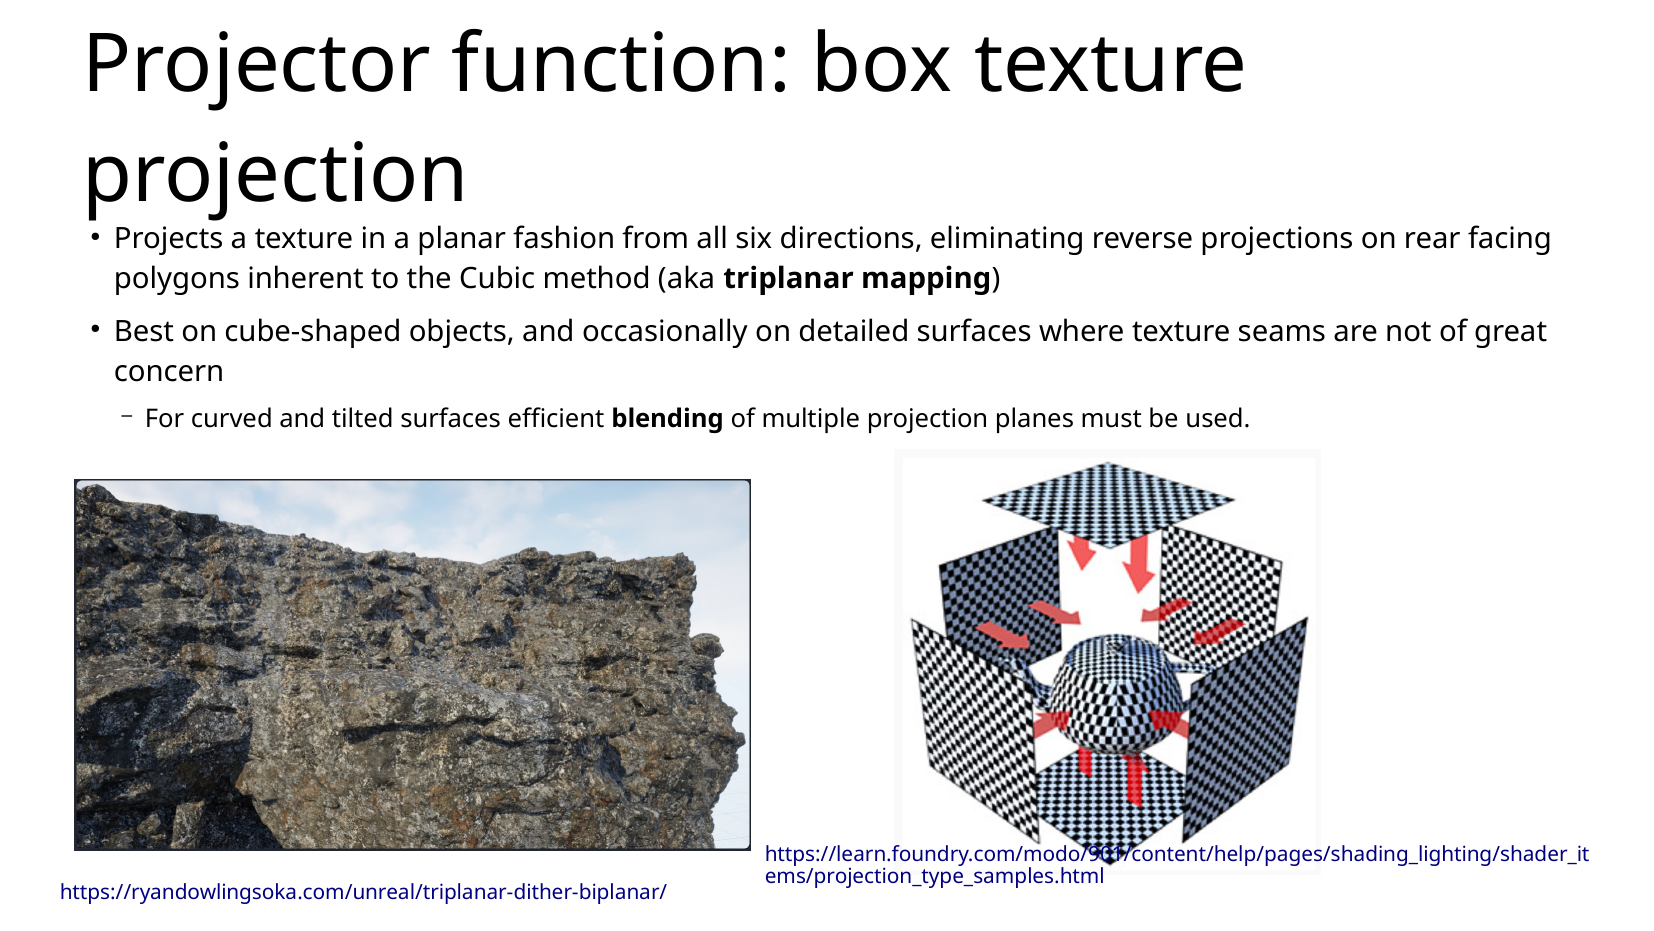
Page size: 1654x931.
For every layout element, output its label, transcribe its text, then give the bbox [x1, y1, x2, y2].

picture [894, 449, 1321, 831]
text_box https://ryandowlingsoka.com/unreal/triplanar-dither-biplanar/ [45, 870, 736, 911]
list Projects a texture in a planar fashion from all six directions, eliminating reverse projections on rear facing polygons inherent to the Cubic method (aka triplanar mapping) Best on cube-shaped objects, and occasionally on detailed surfaces where texture seams are not of great concern For curved and tilted surfaces efficient blending of multiple projection planes must be used. [82, 217, 1571, 436]
picture [74, 479, 751, 851]
title Projector function: box texture projection [82, 37, 1571, 193]
text_box https://learn.foundry.com/modo/901/content/help/pages/shading_lighting/shader_items/projection_type_samples.html [750, 831, 1606, 873]
